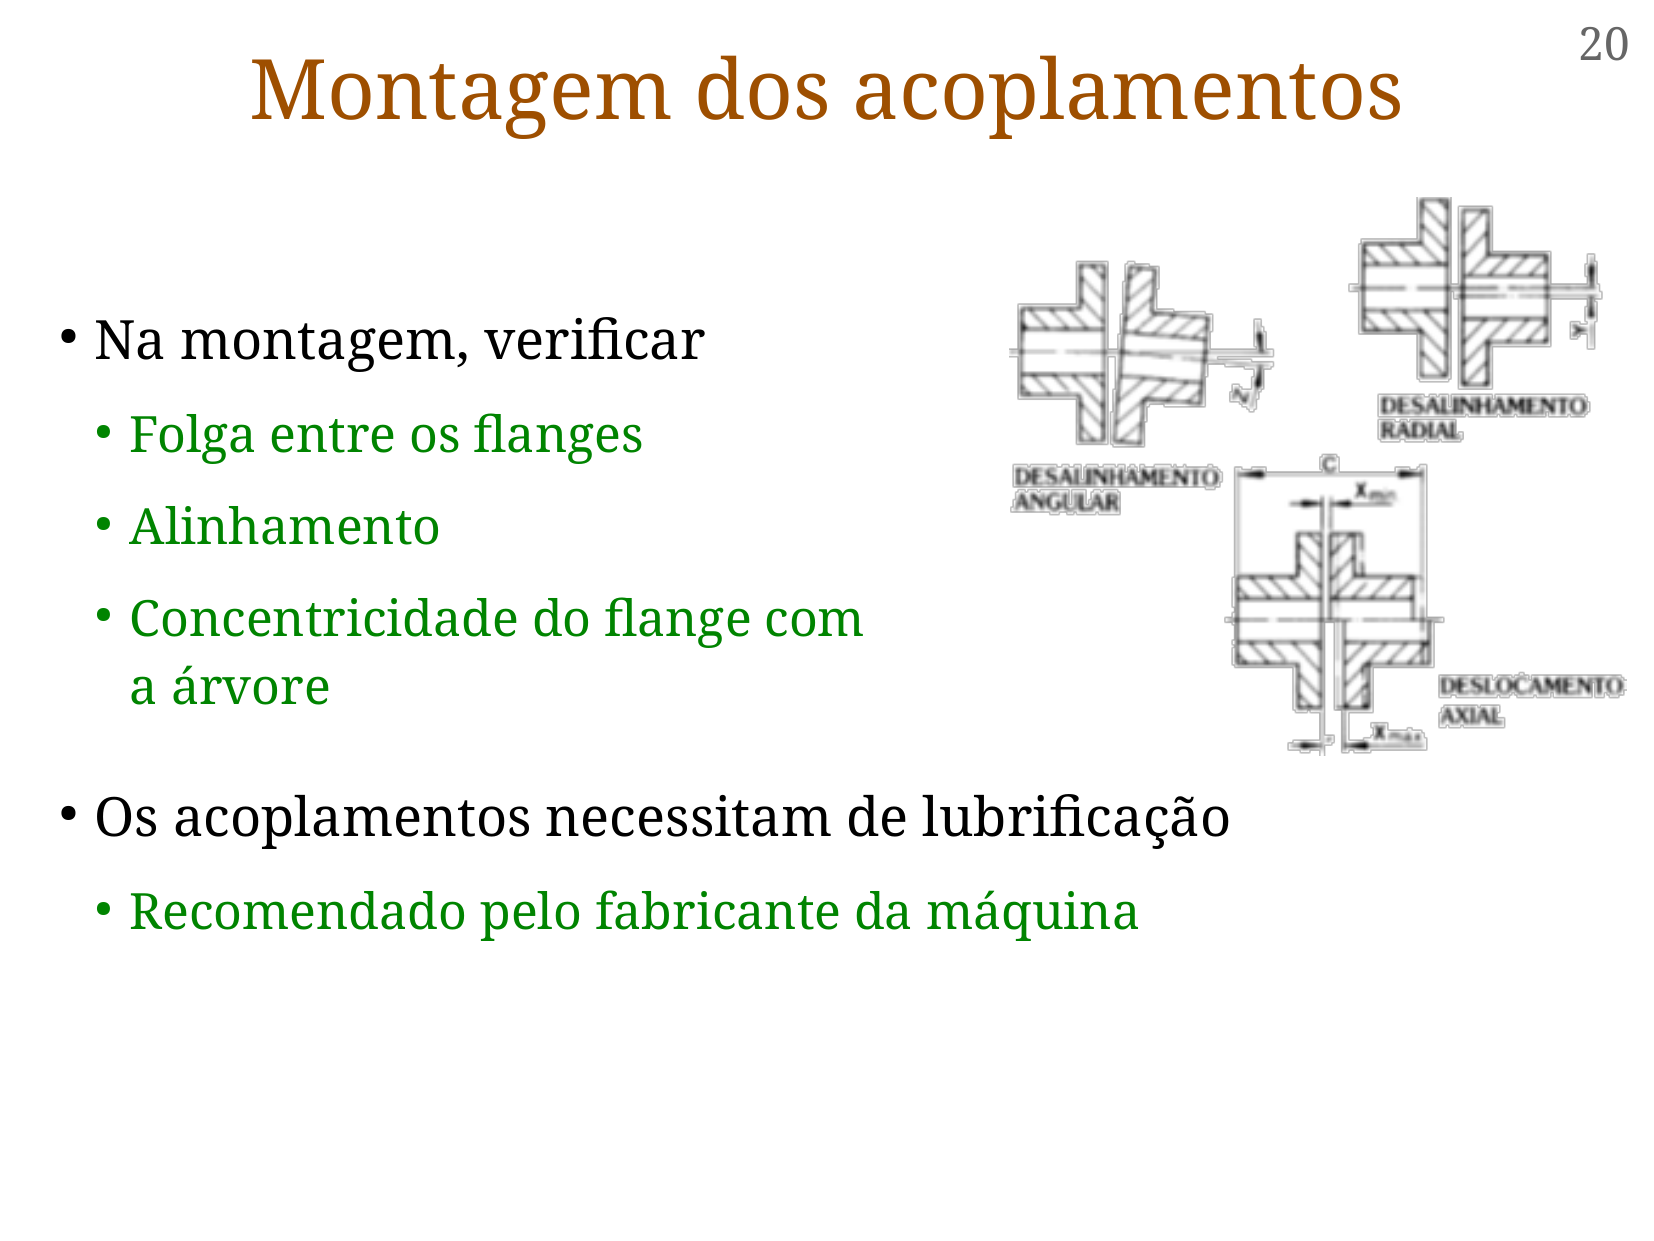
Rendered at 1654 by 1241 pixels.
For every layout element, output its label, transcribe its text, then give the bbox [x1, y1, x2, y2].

picture [1009, 197, 1627, 756]
list Na montagem, verificar Folga entre os flanges Alinhamento Concentricidade do flange com a árvore Os acoplamentos necessitam de lubrificação Recomendado pelo fabricante da máquina [59, 301, 1595, 1211]
title Montagem dos acoplamentos [59, 29, 1595, 148]
